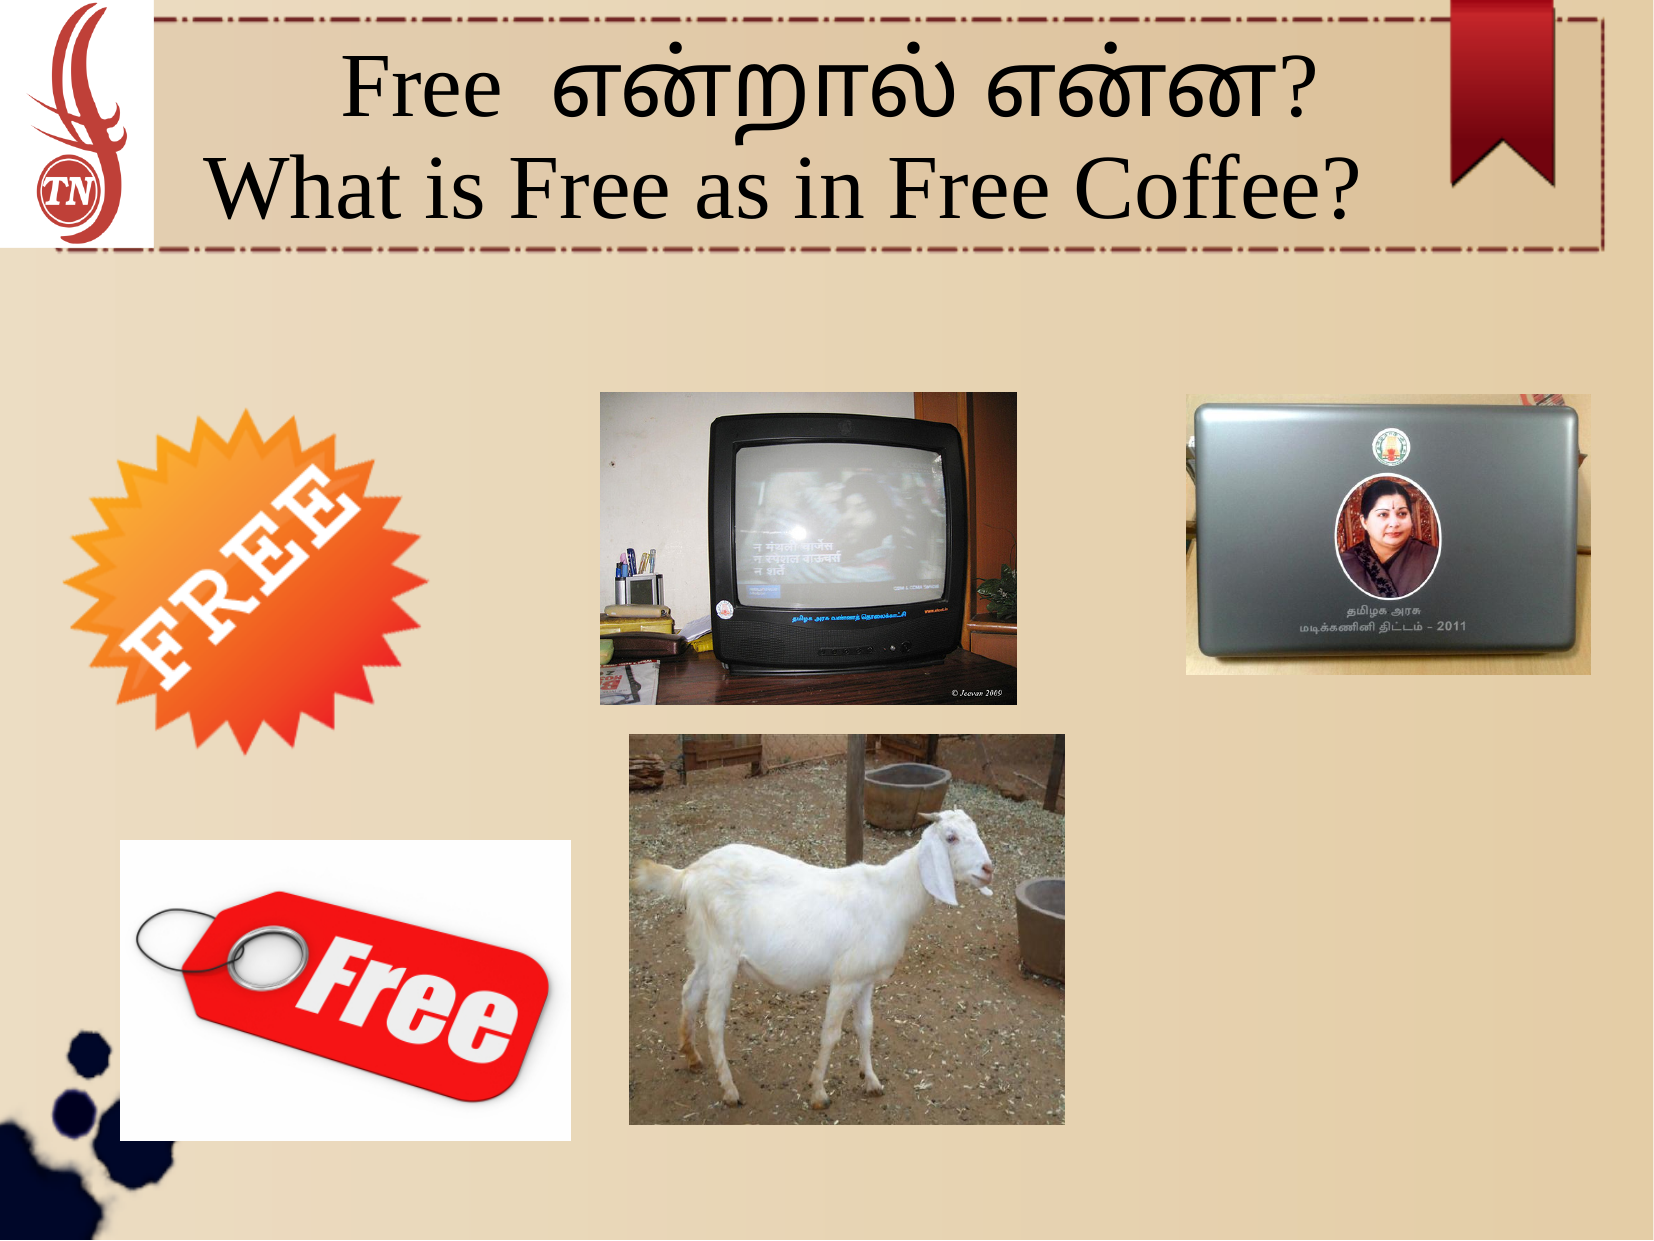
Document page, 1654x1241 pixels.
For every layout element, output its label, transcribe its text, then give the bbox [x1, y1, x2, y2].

picture [0, 0, 1654, 1240]
picture [600, 392, 1017, 705]
title Free என்றால் என்ன? What is Free as in Free Coffee? [82, 0, 1485, 290]
list [82, 290, 1571, 1015]
